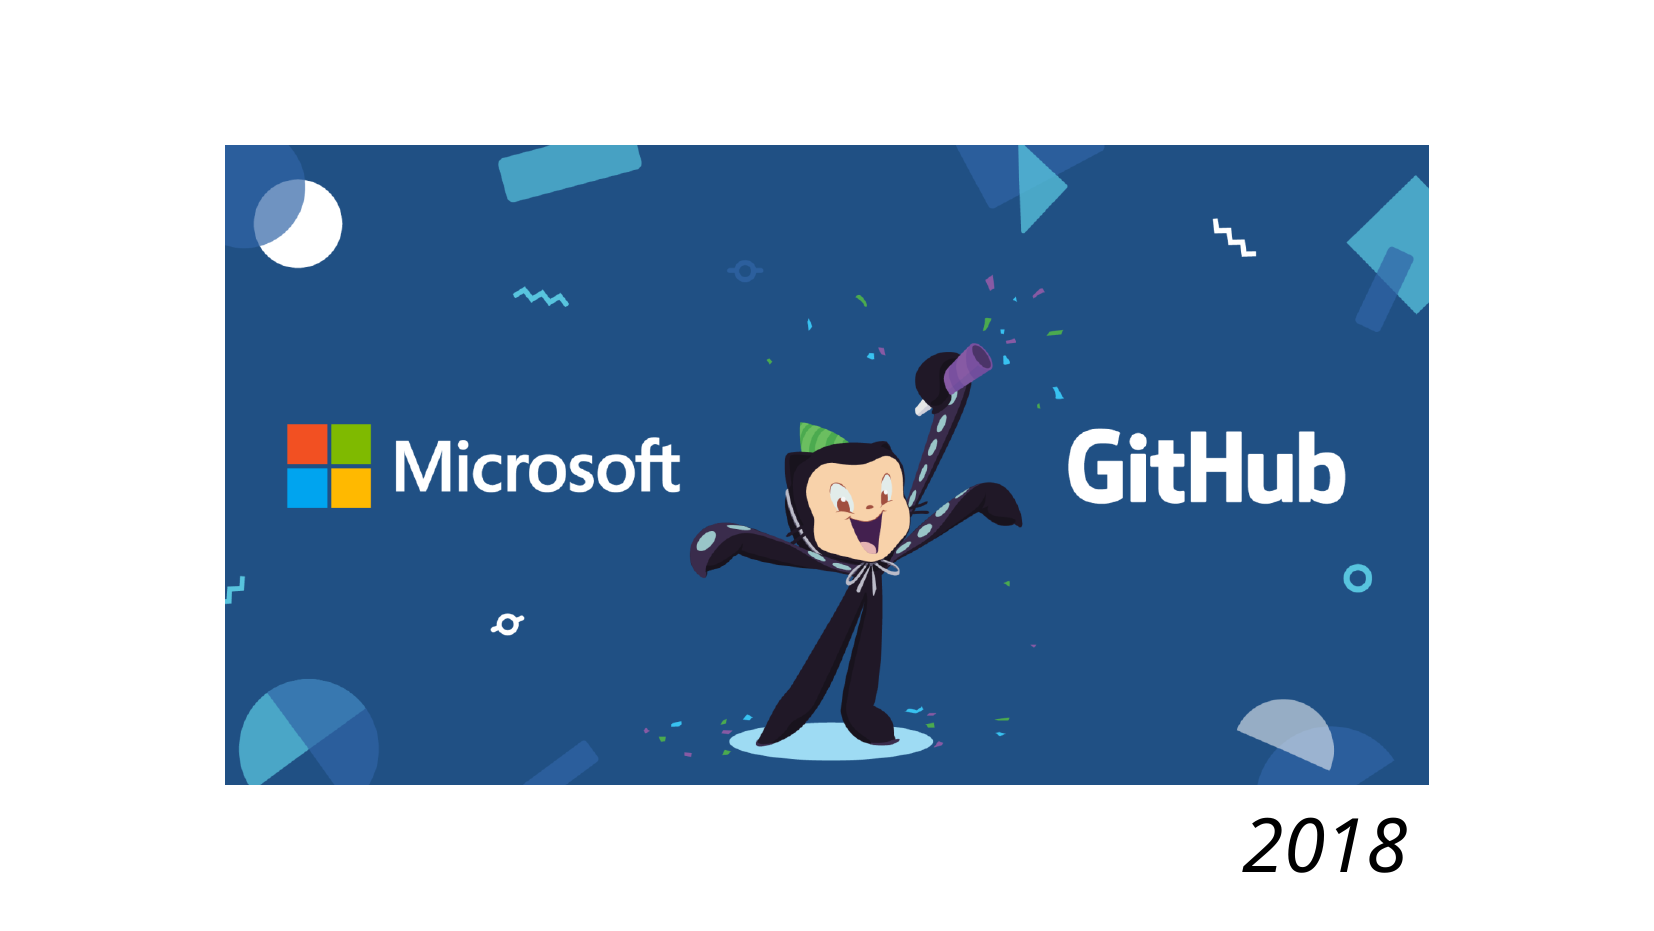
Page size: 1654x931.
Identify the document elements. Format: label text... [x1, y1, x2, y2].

text_box 2018 [1166, 784, 1485, 875]
picture [225, 145, 1429, 785]
